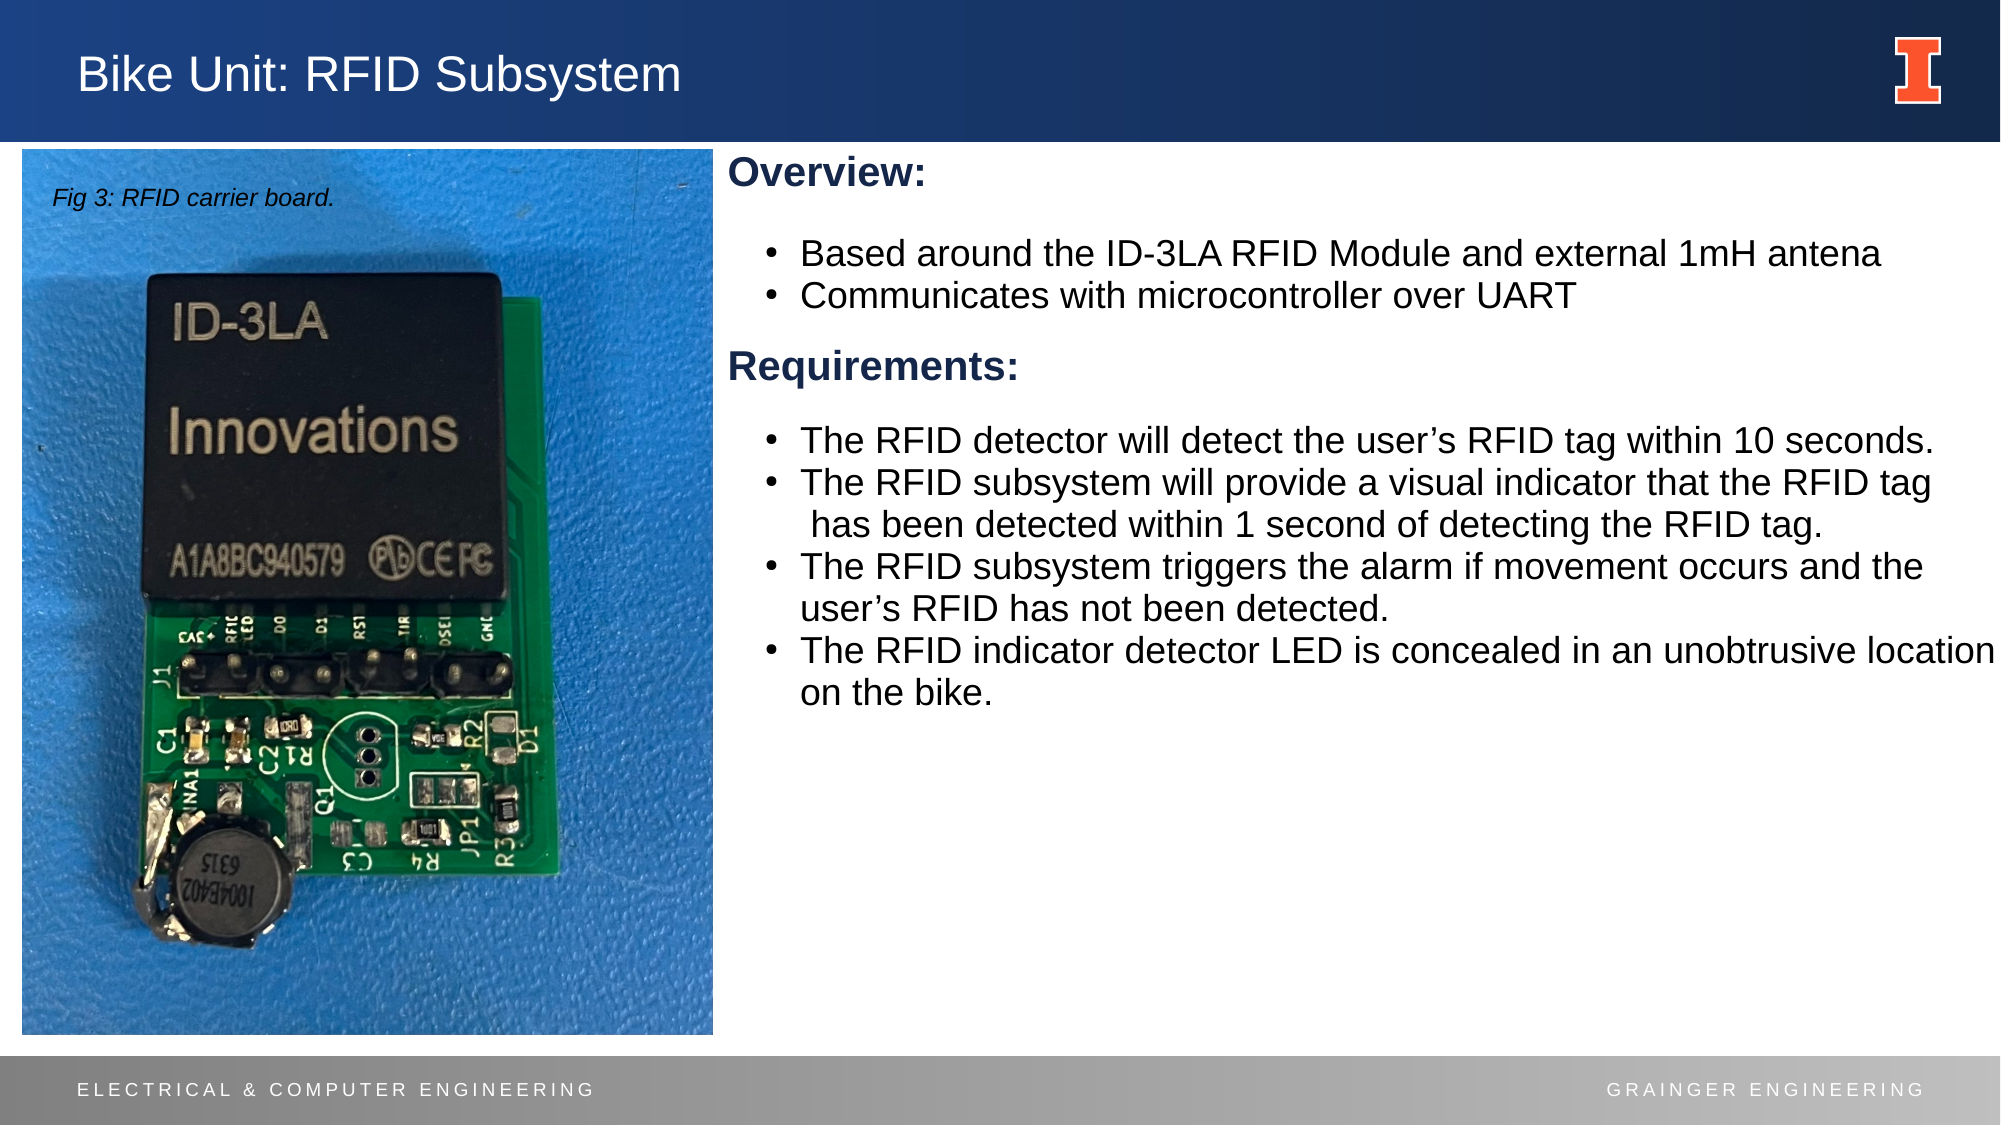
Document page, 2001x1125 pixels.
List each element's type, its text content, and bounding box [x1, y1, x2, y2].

text_box Requirements: [713, 331, 1606, 413]
text_box Based around the ID-3LA RFID Module and external 1mH antena Communicates with microcontroller over UART [750, 224, 1897, 324]
text_box Fig 3: RFID carrier board. [37, 176, 352, 219]
text_box [0, 0, 2000, 142]
text_box The RFID detector will detect the user’s RFID tag within 10 seconds. The RFID subsystem will provide a visual indicator that the RFID tag has been detected within 1 second of detecting the RFID tag. The RFID subsystem triggers the alarm if movement occurs and the user’s RFID has not been detected. The RFID indicator detector LED is concealed in an unobtrusive location on the bike. [750, 412, 2000, 722]
text_box Overview: [712, 137, 1606, 219]
text_box [0, 1056, 2000, 1125]
text_box ELECTRICAL & COMPUTER ENGINEERING [61, 1070, 1373, 1108]
text_box Bike Unit: RFID Subsystem [61, 33, 1852, 109]
picture [1895, 37, 1941, 104]
picture [22, 149, 713, 1035]
text_box GRAINGER ENGINEERING [1531, 1070, 1938, 1108]
